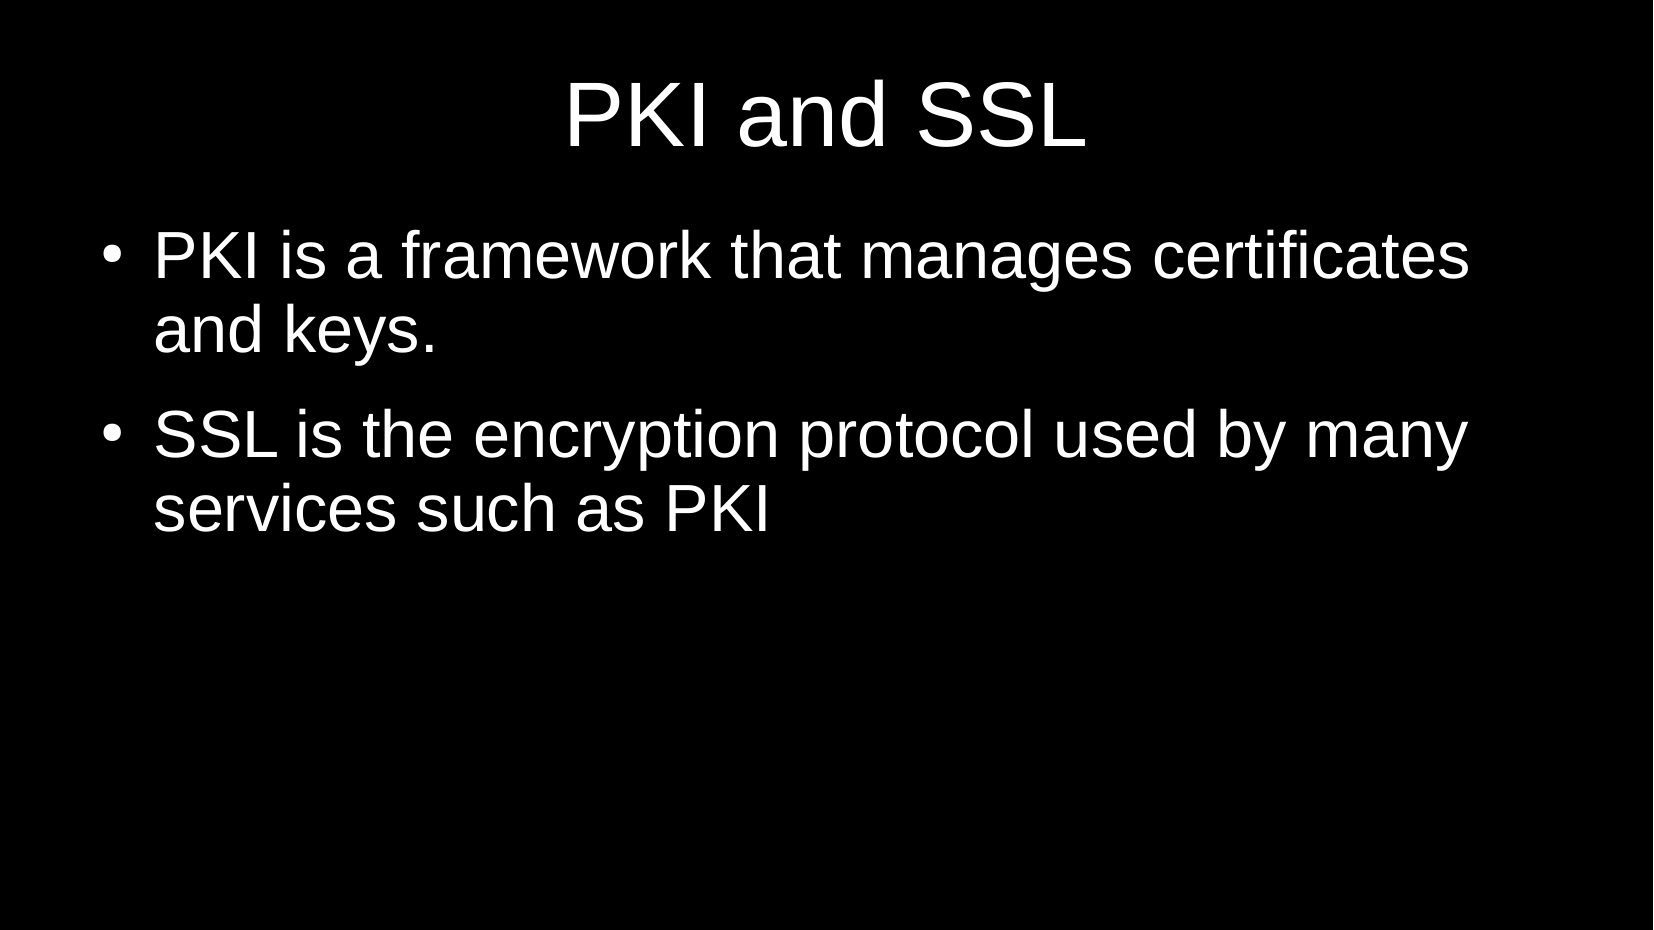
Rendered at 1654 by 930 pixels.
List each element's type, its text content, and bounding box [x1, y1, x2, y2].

list PKI is a framework that manages certificates and keys. SSL is the encryption protocol used by many services such as PKI [82, 217, 1571, 757]
title PKI and SSL [82, 37, 1571, 193]
